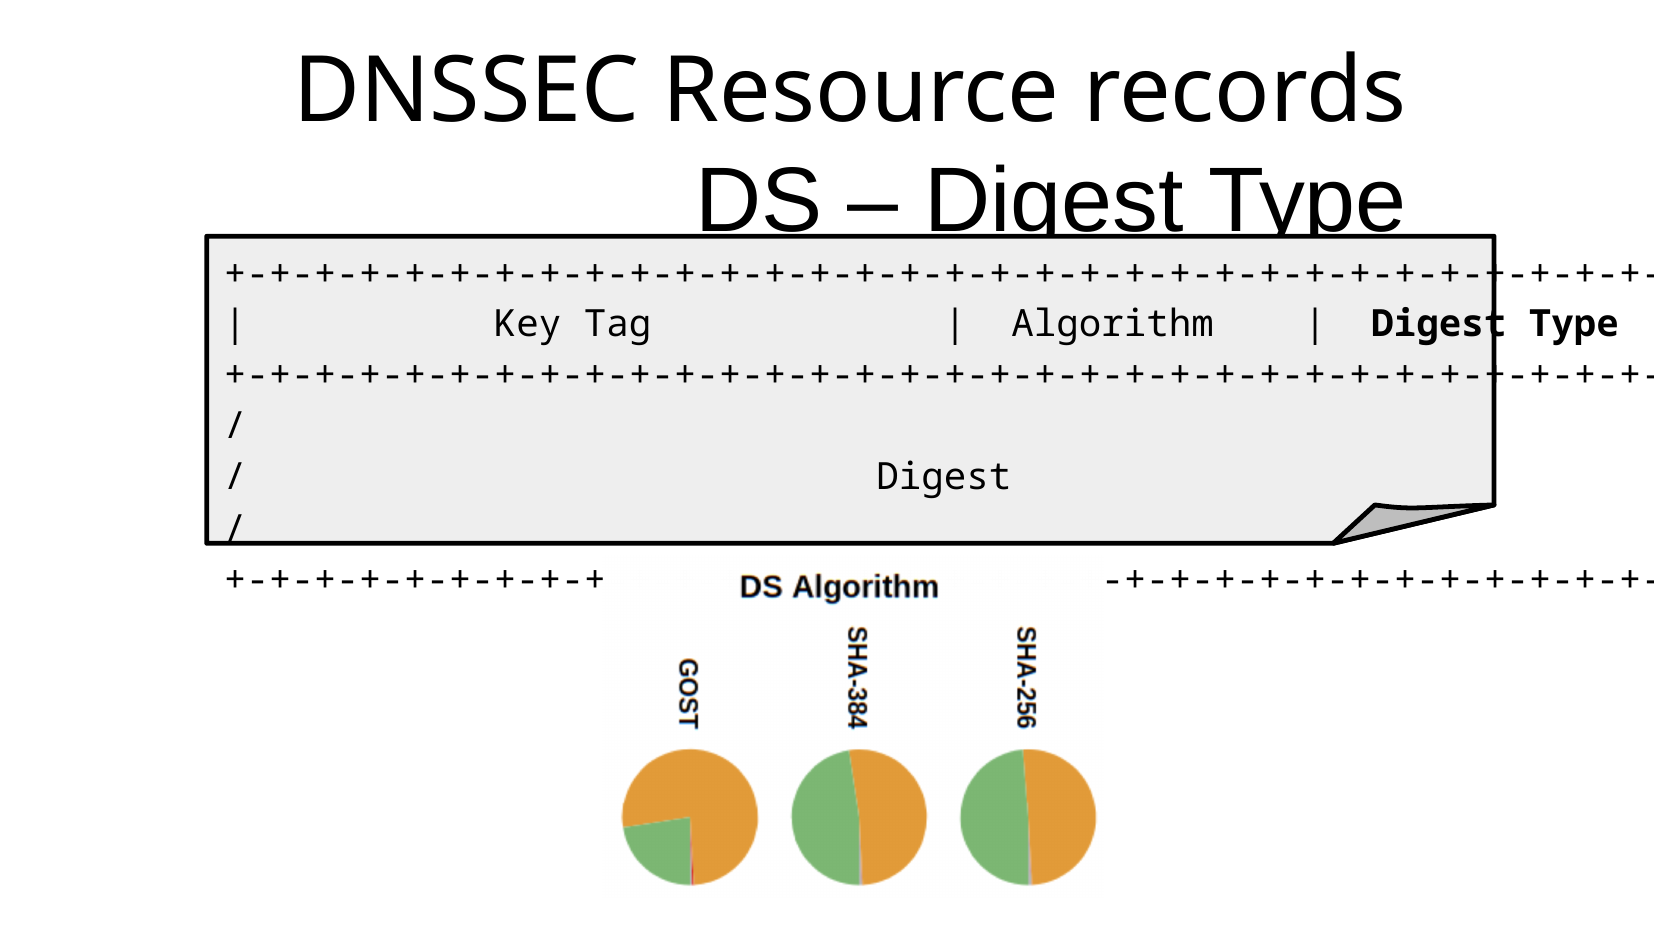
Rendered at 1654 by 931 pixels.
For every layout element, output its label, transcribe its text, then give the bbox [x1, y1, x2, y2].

title DNSSEC Resource records DS – Digest Type [3, 23, 1408, 221]
text_box +-+-+-+-+-+-+-+-+-+-+-+-+-+-+-+-+-+-+-+-+-+-+-+-+-+-+-+-+-+-+-+-+ | Key Tag | Algorithm | Digest Type | +-+-+-+-+-+-+-+-+-+-+-+-+-+-+-+-+-+-+-+-+-+-+-+-+-+-+-+-+-+-+-+-+ / / / Digest / / / +-+-+-+-+-+-+-+-+-+-+-+-+-+-+-+-+-+-+-+-+-+-+-+-+-+-+-+-+-+-+-+-+ [206, 236, 1495, 544]
picture [602, 555, 1104, 898]
